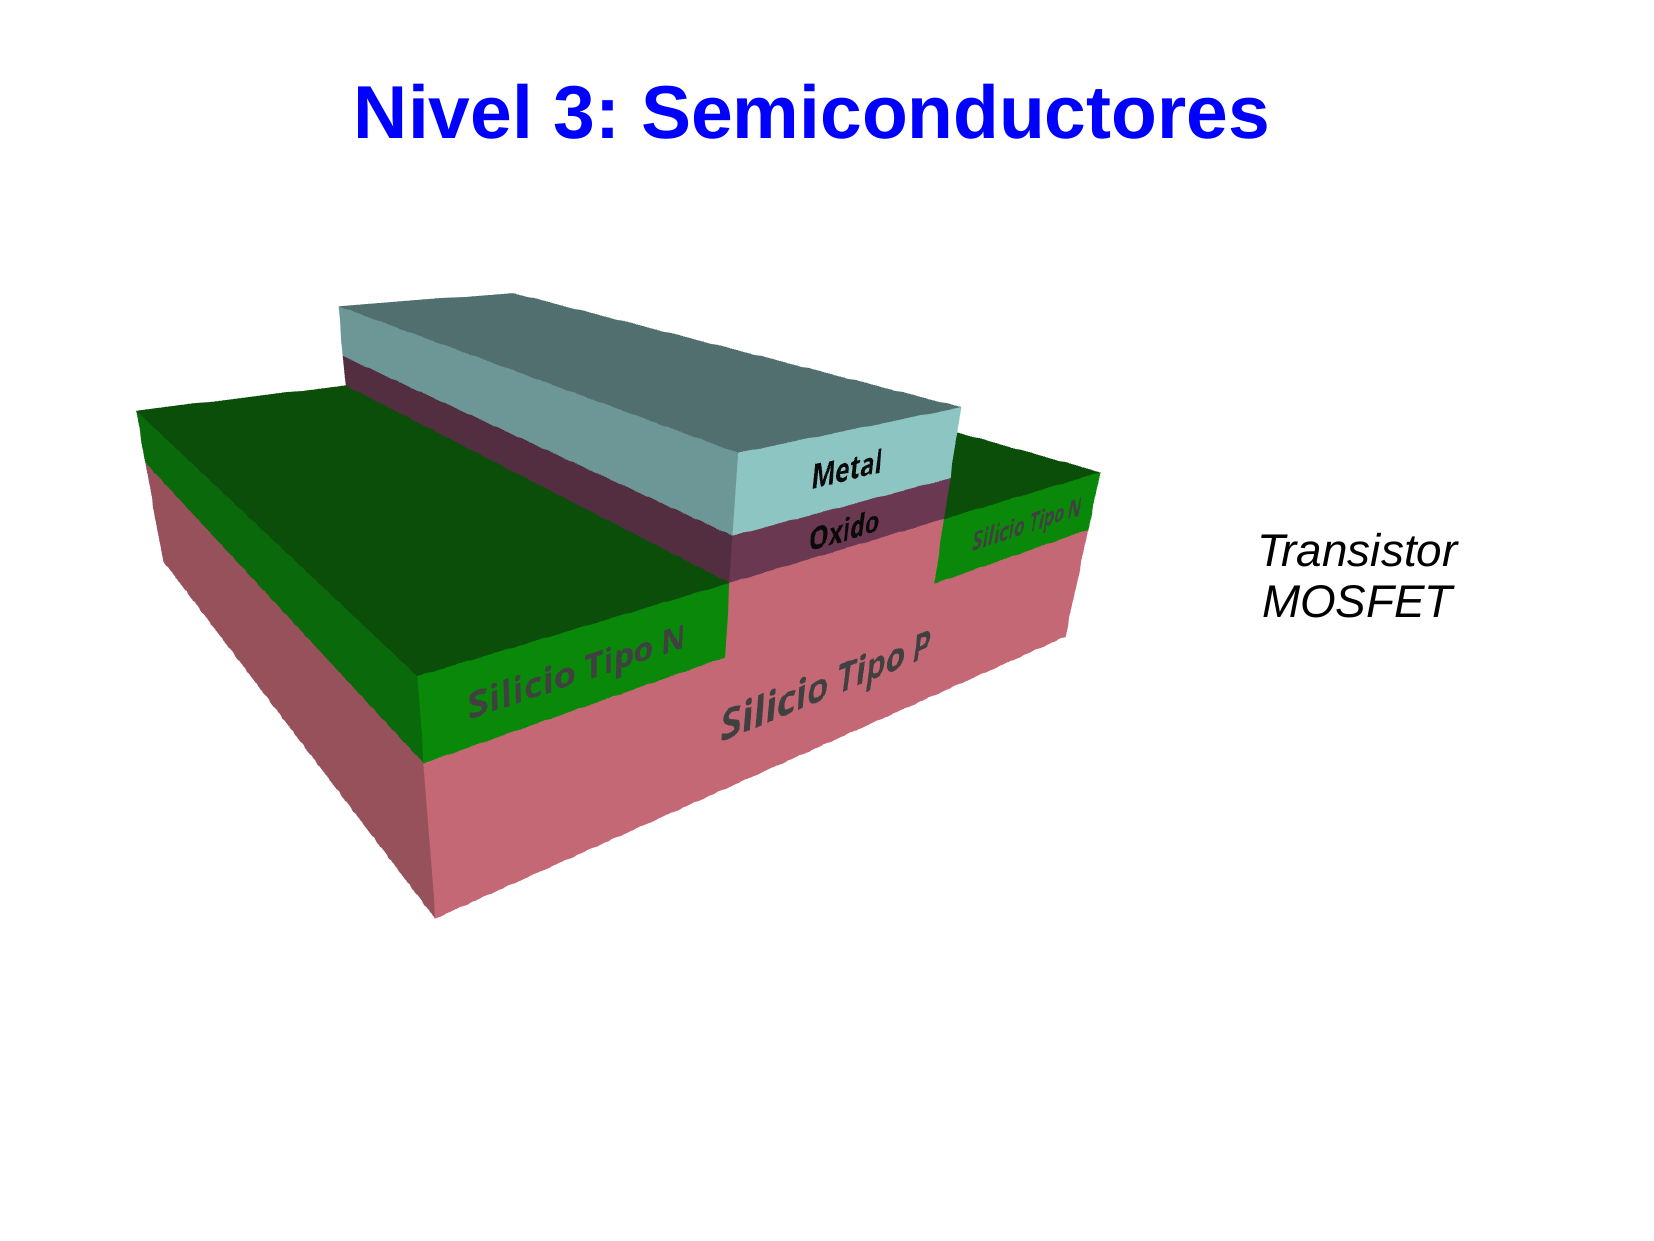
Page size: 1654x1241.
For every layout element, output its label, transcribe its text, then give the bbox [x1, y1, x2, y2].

text_box Transistor MOSFET [1200, 525, 1516, 628]
picture [105, 274, 1116, 931]
text_box Nivel 3: Semiconductores [64, 59, 1561, 166]
